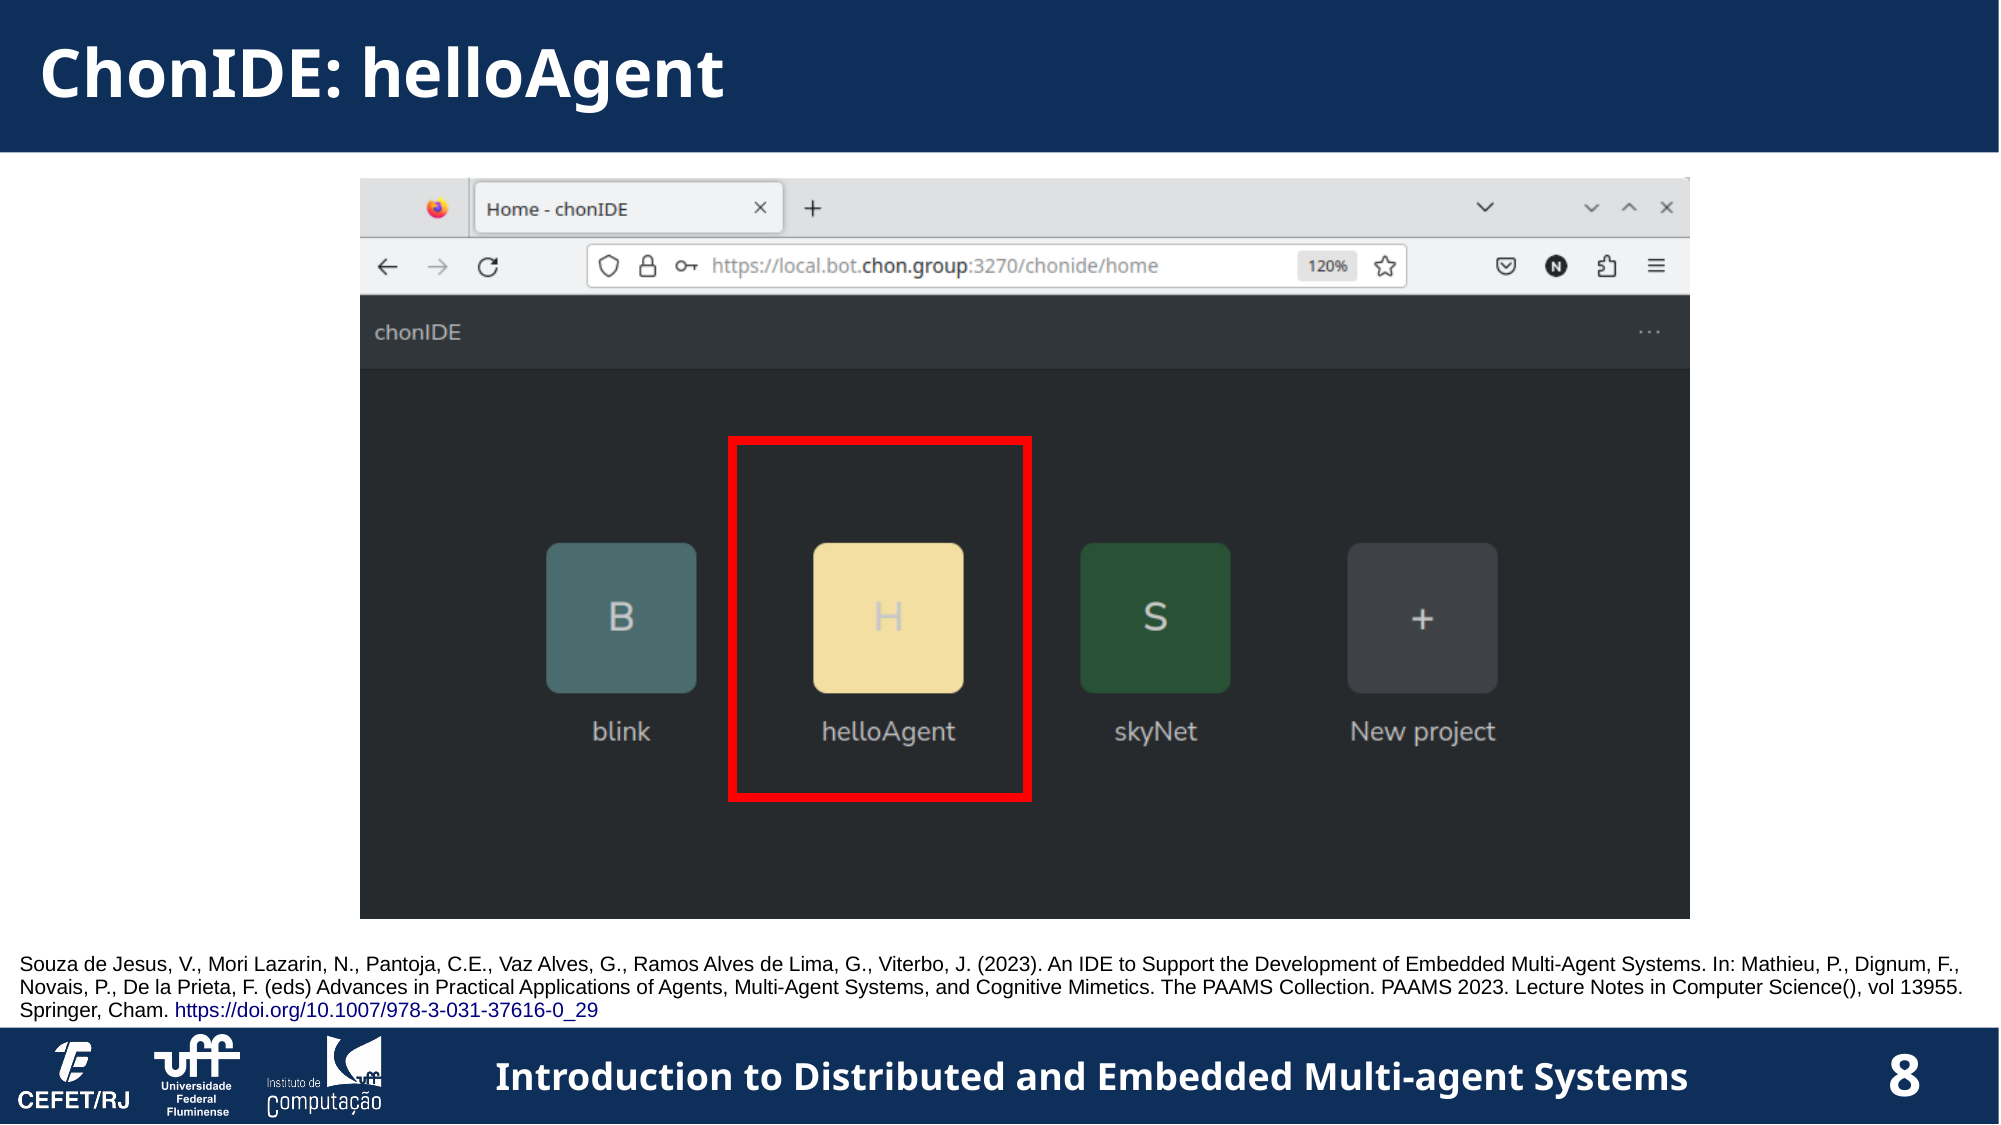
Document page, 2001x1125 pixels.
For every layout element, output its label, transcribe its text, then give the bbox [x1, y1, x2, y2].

picture [153, 1033, 241, 1121]
text_box ChonIDE: helloAgent [25, 23, 1998, 116]
picture [360, 177, 1690, 919]
picture [18, 1030, 129, 1125]
picture [265, 1033, 383, 1118]
text_box Souza de Jesus, V., Mori Lazarin, N., Pantoja, C.E., Vaz Alves, G., Ramos Alves de Lima, G., Viterbo, J. (2023). An IDE to Support the Development of Embedded Multi-Agent Systems. In: Mathieu, P., Dignum, F., Novais, P., De la Prieta, F. (eds) Advances in Practical Applications of Agents, Multi-Agent Systems, and Cognitive Mimetics. The PAAMS Collection. PAAMS 2023. Lecture Notes in Computer Science(), vol 13955. Springer, Cham. https://doi.org/10.1007/978-3-031-37616-0_29 [4, 944, 1979, 1030]
